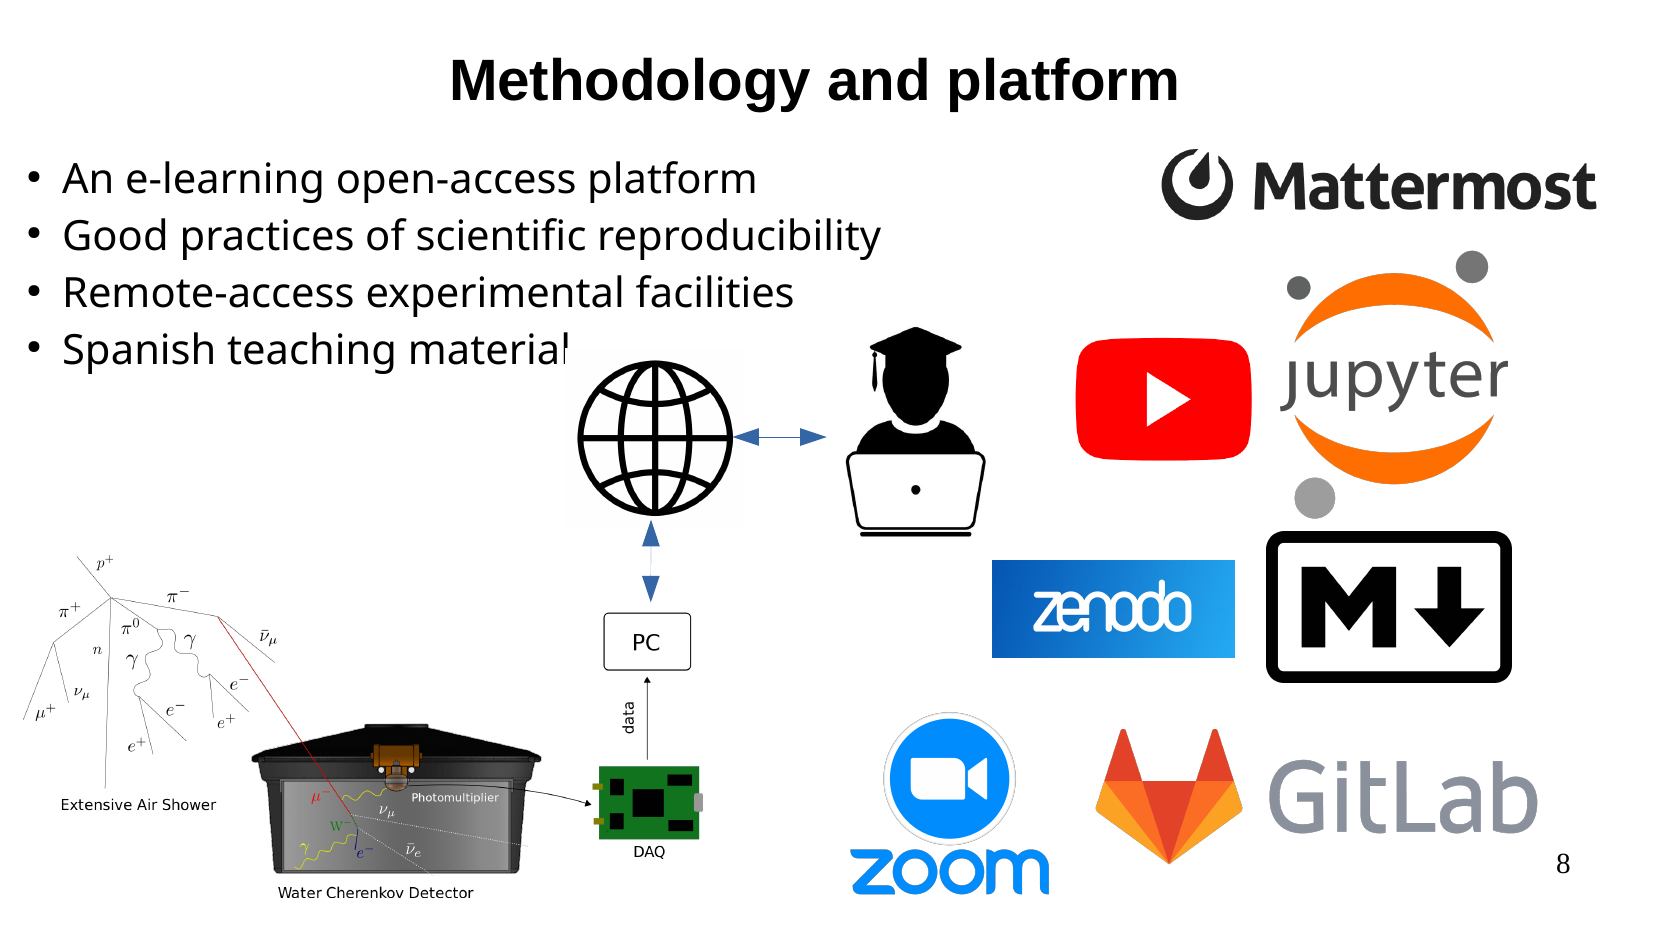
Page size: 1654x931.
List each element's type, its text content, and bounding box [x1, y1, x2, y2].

picture [1277, 247, 1512, 520]
picture [1157, 147, 1607, 225]
picture [791, 307, 1040, 556]
text_box Methodology and platform [0, 40, 1630, 142]
picture [565, 348, 745, 528]
picture [992, 560, 1235, 658]
picture [1075, 337, 1252, 461]
picture [845, 708, 1052, 898]
picture [1089, 726, 1548, 868]
text_box An e-learning open-access platform Good practices of scientific reproducibility Remote-access experimental facilities Spanish teaching material [11, 141, 1359, 351]
picture [1266, 531, 1512, 683]
picture [23, 555, 703, 898]
